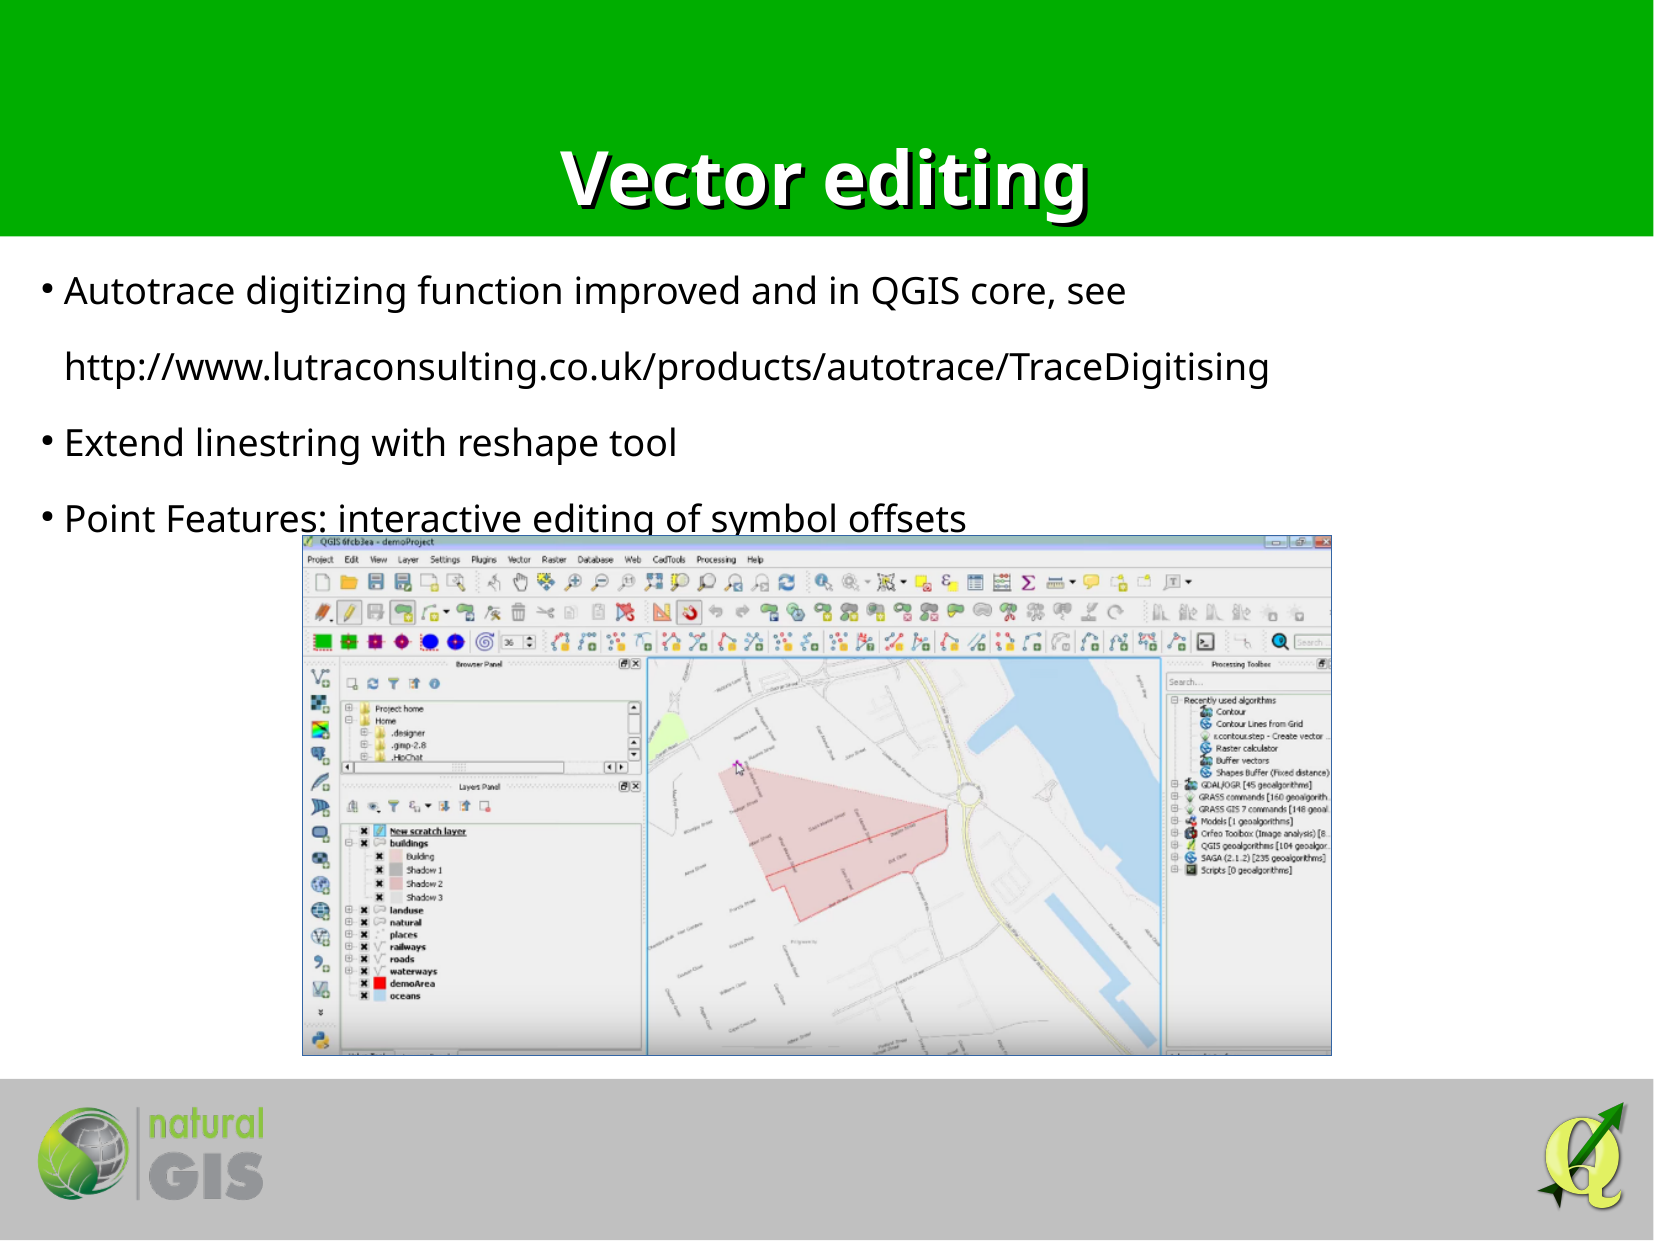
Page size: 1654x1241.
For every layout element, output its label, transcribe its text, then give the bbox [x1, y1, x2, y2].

text_box [0, 1078, 1654, 1241]
text_box [0, 0, 1654, 237]
text_box Vector editing [15, 66, 1636, 300]
picture [1524, 1093, 1641, 1222]
text_box Autotrace digitizing function improved and in QGIS core, see http://www.lutraconsulting.co.uk/products/autotrace/TraceDigitising Extend linestring with reshape tool Point Features: interactive editing of symbol offsets [26, 257, 1619, 1021]
picture [302, 535, 1332, 1056]
picture [33, 1100, 271, 1208]
